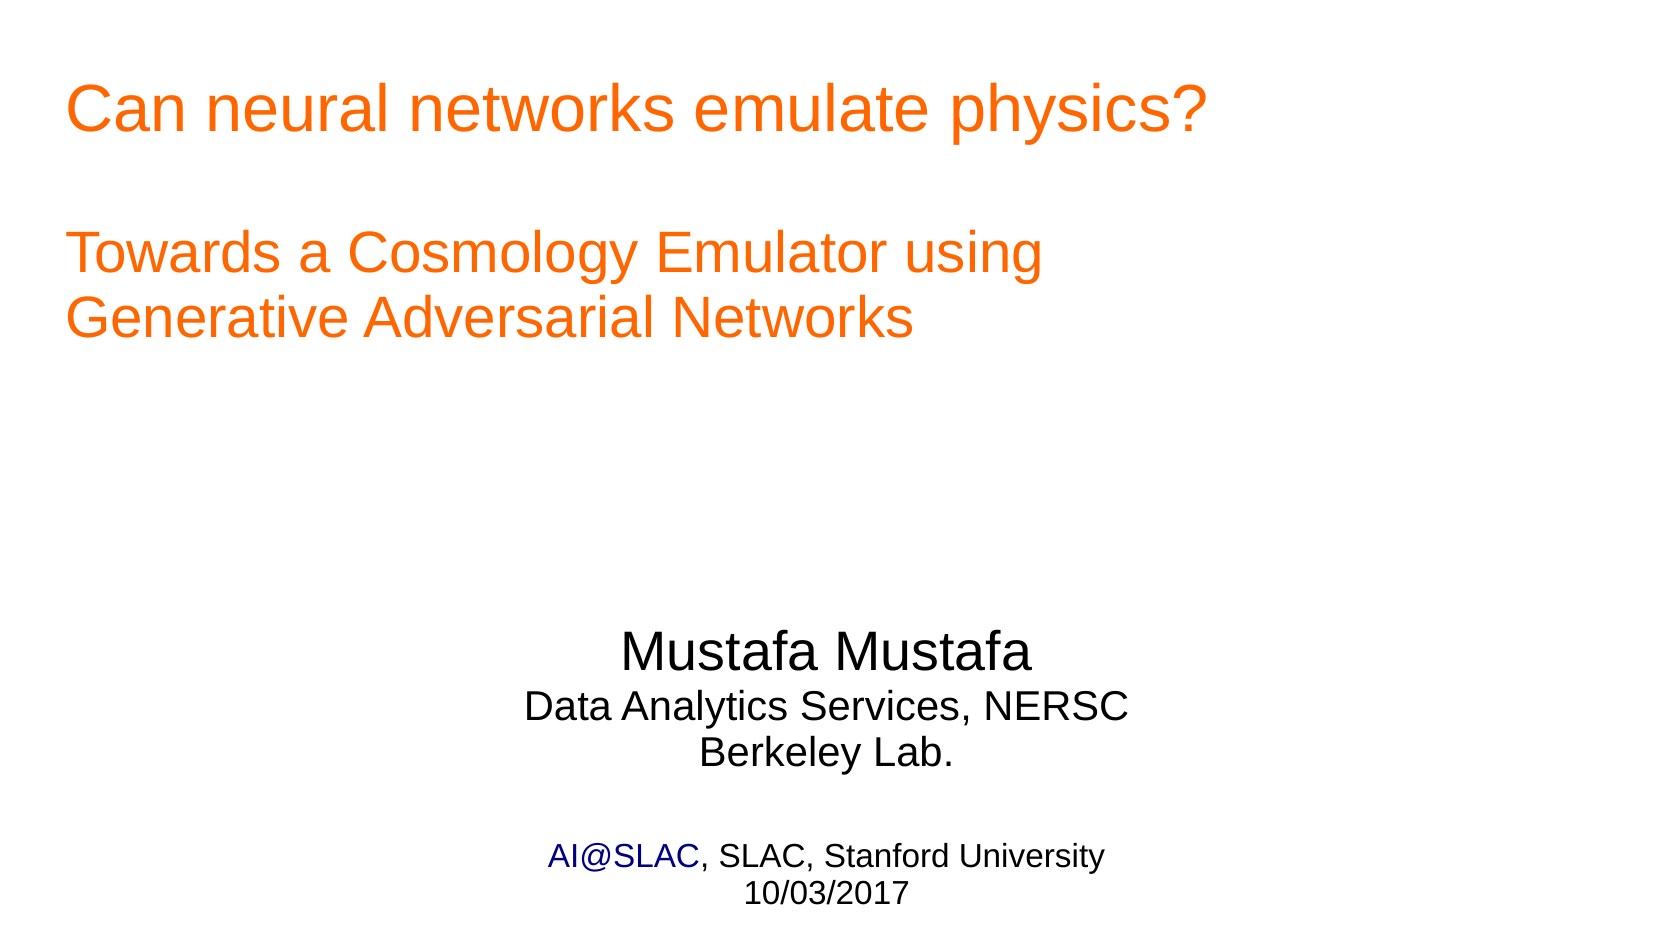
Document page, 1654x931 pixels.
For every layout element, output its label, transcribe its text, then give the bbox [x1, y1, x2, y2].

subtitle Mustafa Mustafa Data Analytics Services, NERSC Berkeley Lab. AI@SLAC, SLAC, Stanford University 10/03/2017 [82, 371, 1571, 912]
title Can neural networks emulate physics? Towards a Cosmology Emulator using Generative Adversarial Networks [64, 70, 1591, 351]
